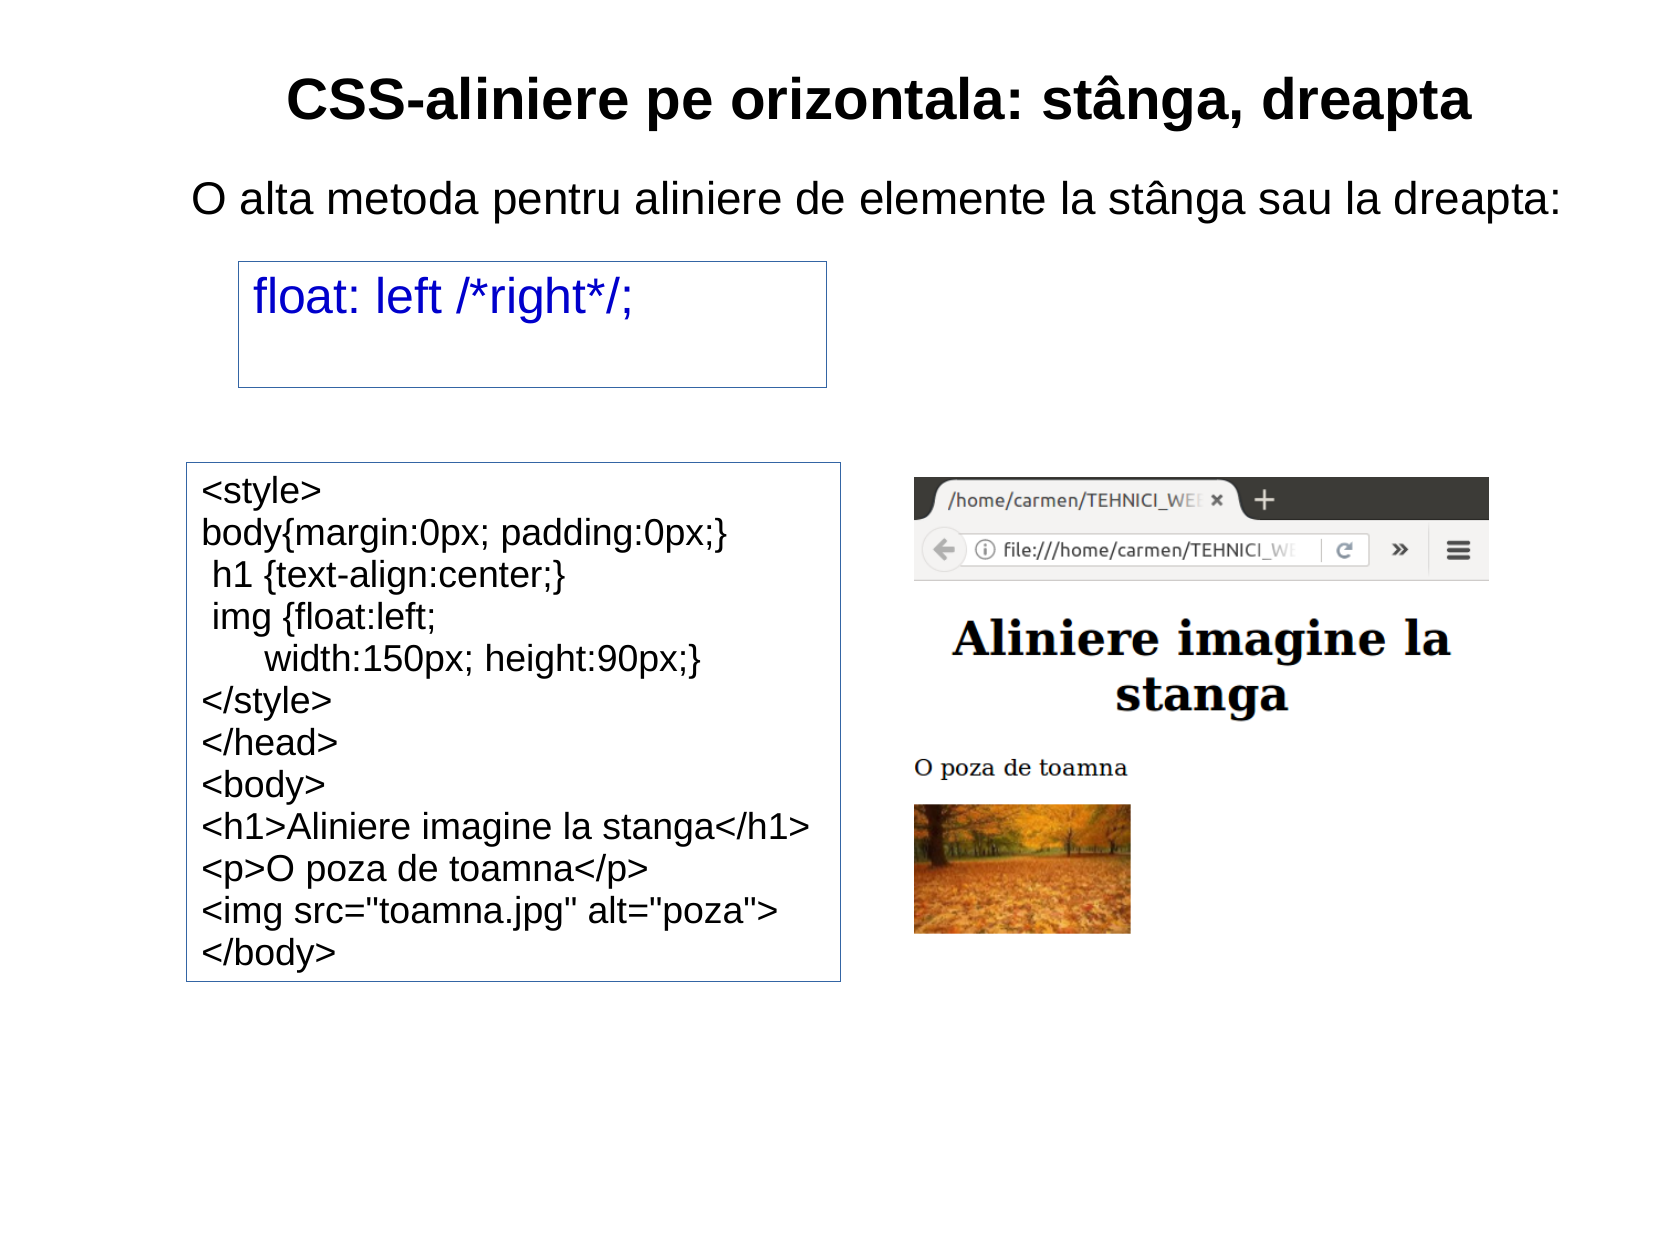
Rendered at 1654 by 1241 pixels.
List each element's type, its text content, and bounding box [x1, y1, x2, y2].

picture [914, 477, 1489, 978]
text_box O alta metoda pentru aliniere de elemente la stânga sau la dreapta: [177, 165, 1579, 283]
text_box float: left /*right*/; [238, 261, 827, 388]
text_box <style> body{margin:0px; padding:0px;} h1 {text-align:center;} img {float:left; width:150px; height:90px;} </style> </head> <body> <h1>Aliniere imagine la stanga</h1> <p>O poza de toamna</p> <img src="toamna.jpg" alt="poza"> </body> [186, 462, 841, 982]
text_box CSS-aliniere pe orizontala: stânga, dreapta [271, 59, 1560, 165]
